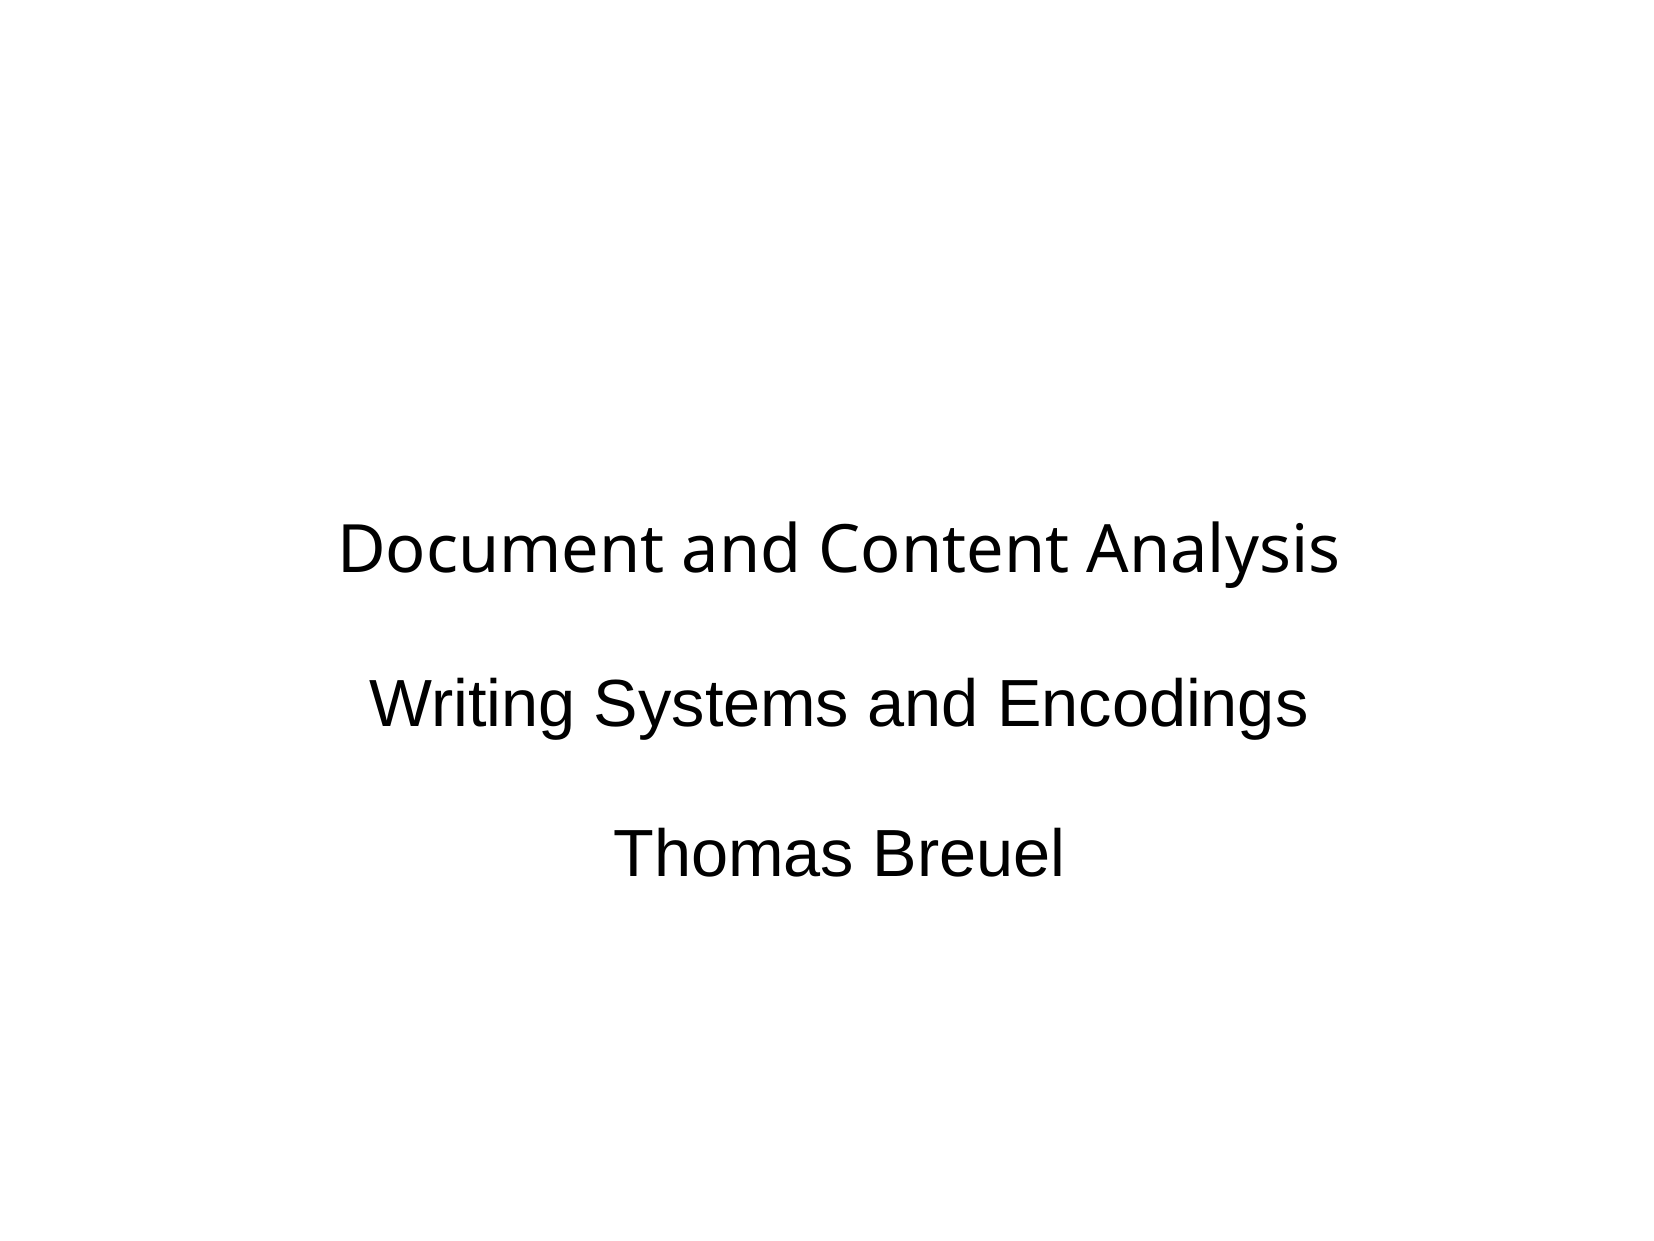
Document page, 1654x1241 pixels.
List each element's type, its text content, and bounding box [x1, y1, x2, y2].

subtitle Document and Content Analysis Writing Systems and Encodings Thomas Breuel [25, 226, 1654, 1166]
